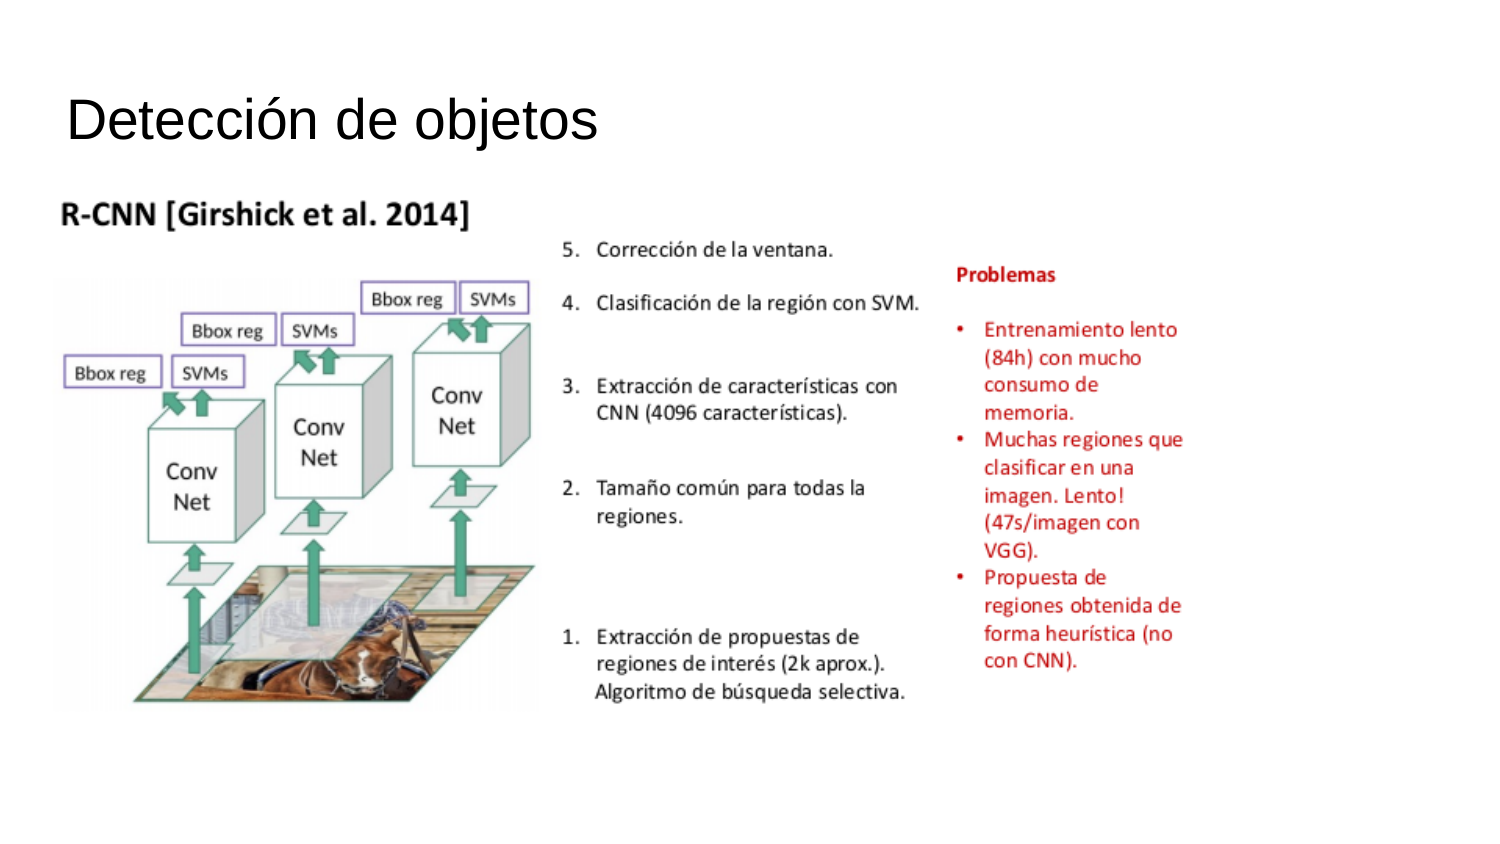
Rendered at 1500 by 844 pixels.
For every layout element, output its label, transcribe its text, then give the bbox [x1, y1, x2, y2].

picture [51, 188, 1194, 721]
title Detección de objetos [51, 72, 1449, 167]
